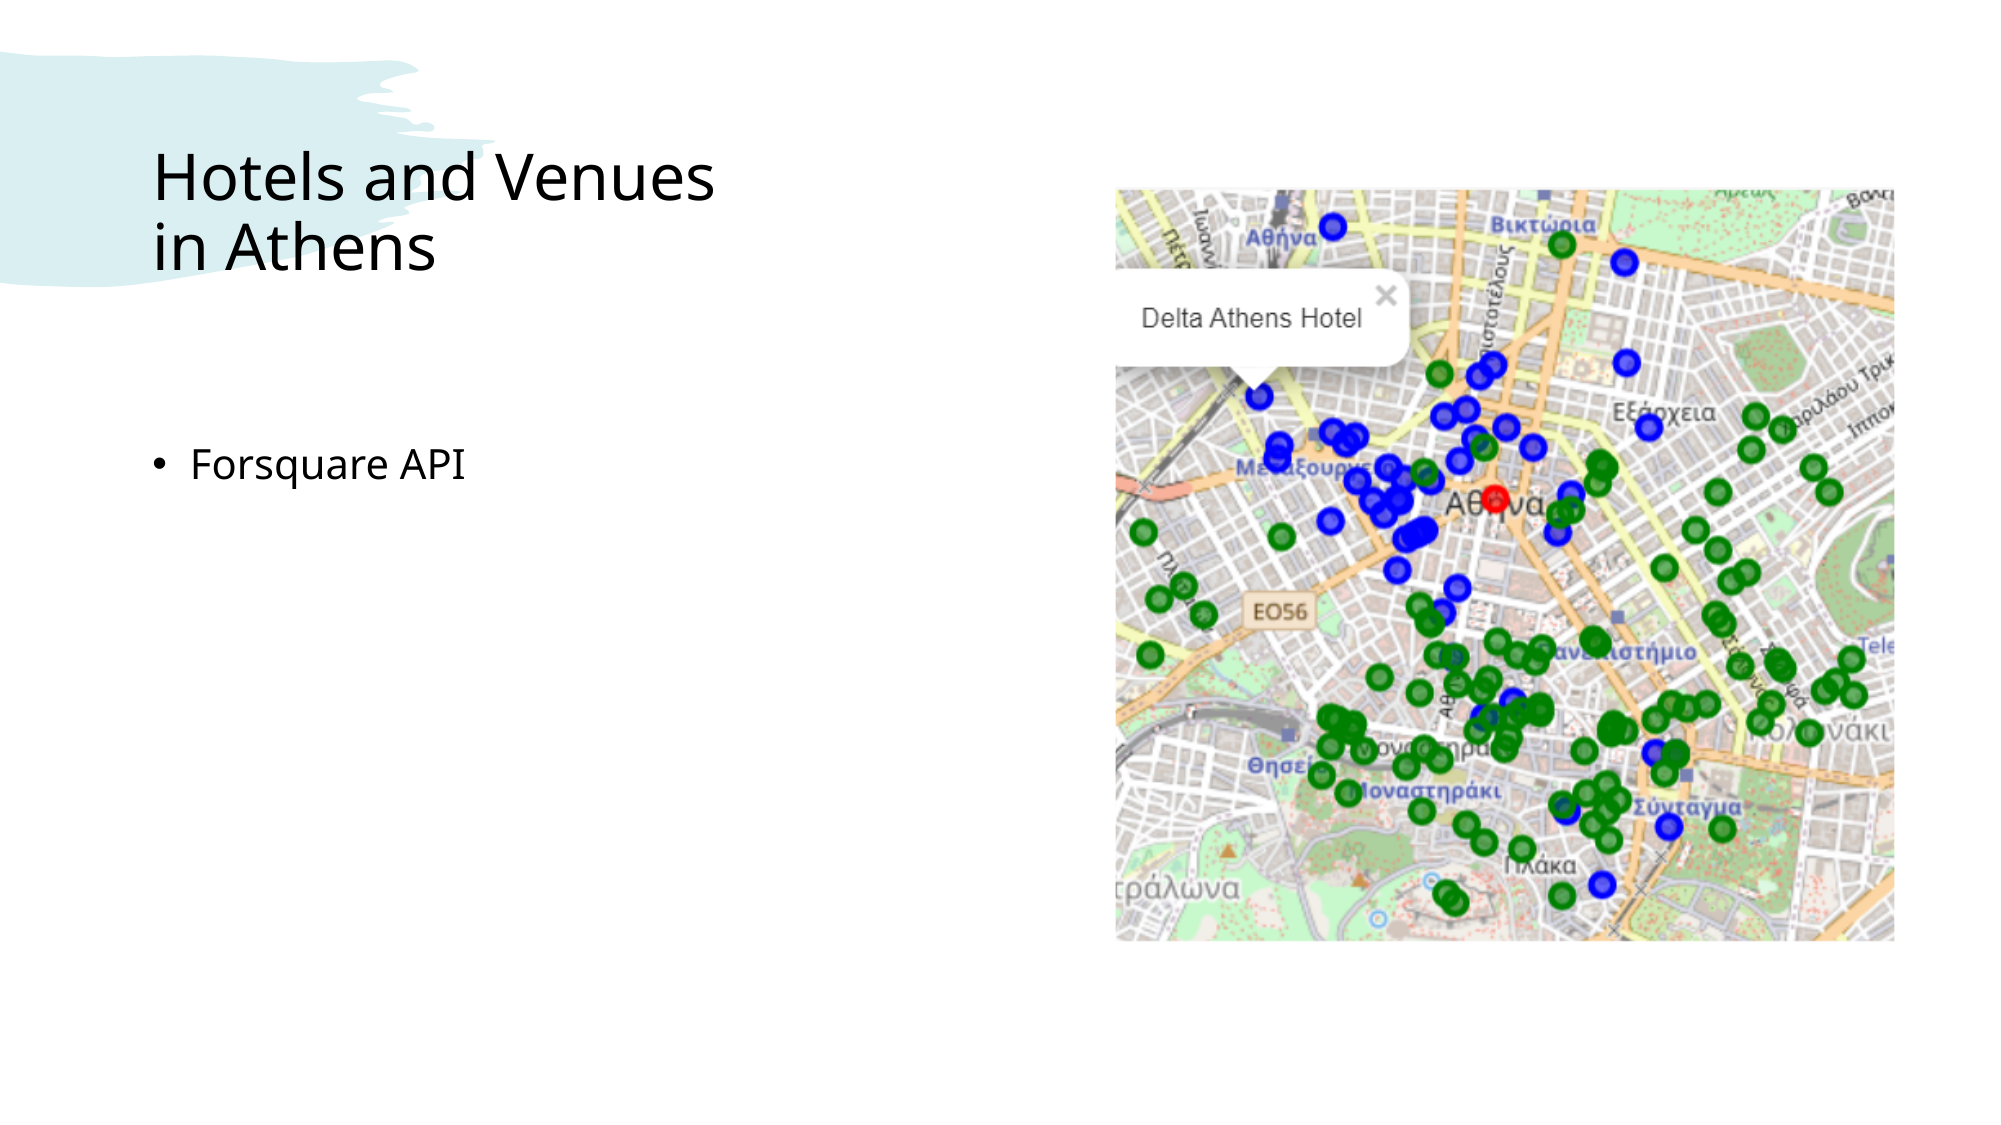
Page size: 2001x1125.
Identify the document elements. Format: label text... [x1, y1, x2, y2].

title Hotels and Venues in Athens [137, 105, 776, 401]
list Forsquare API [137, 430, 776, 1014]
picture [1115, 187, 1895, 943]
